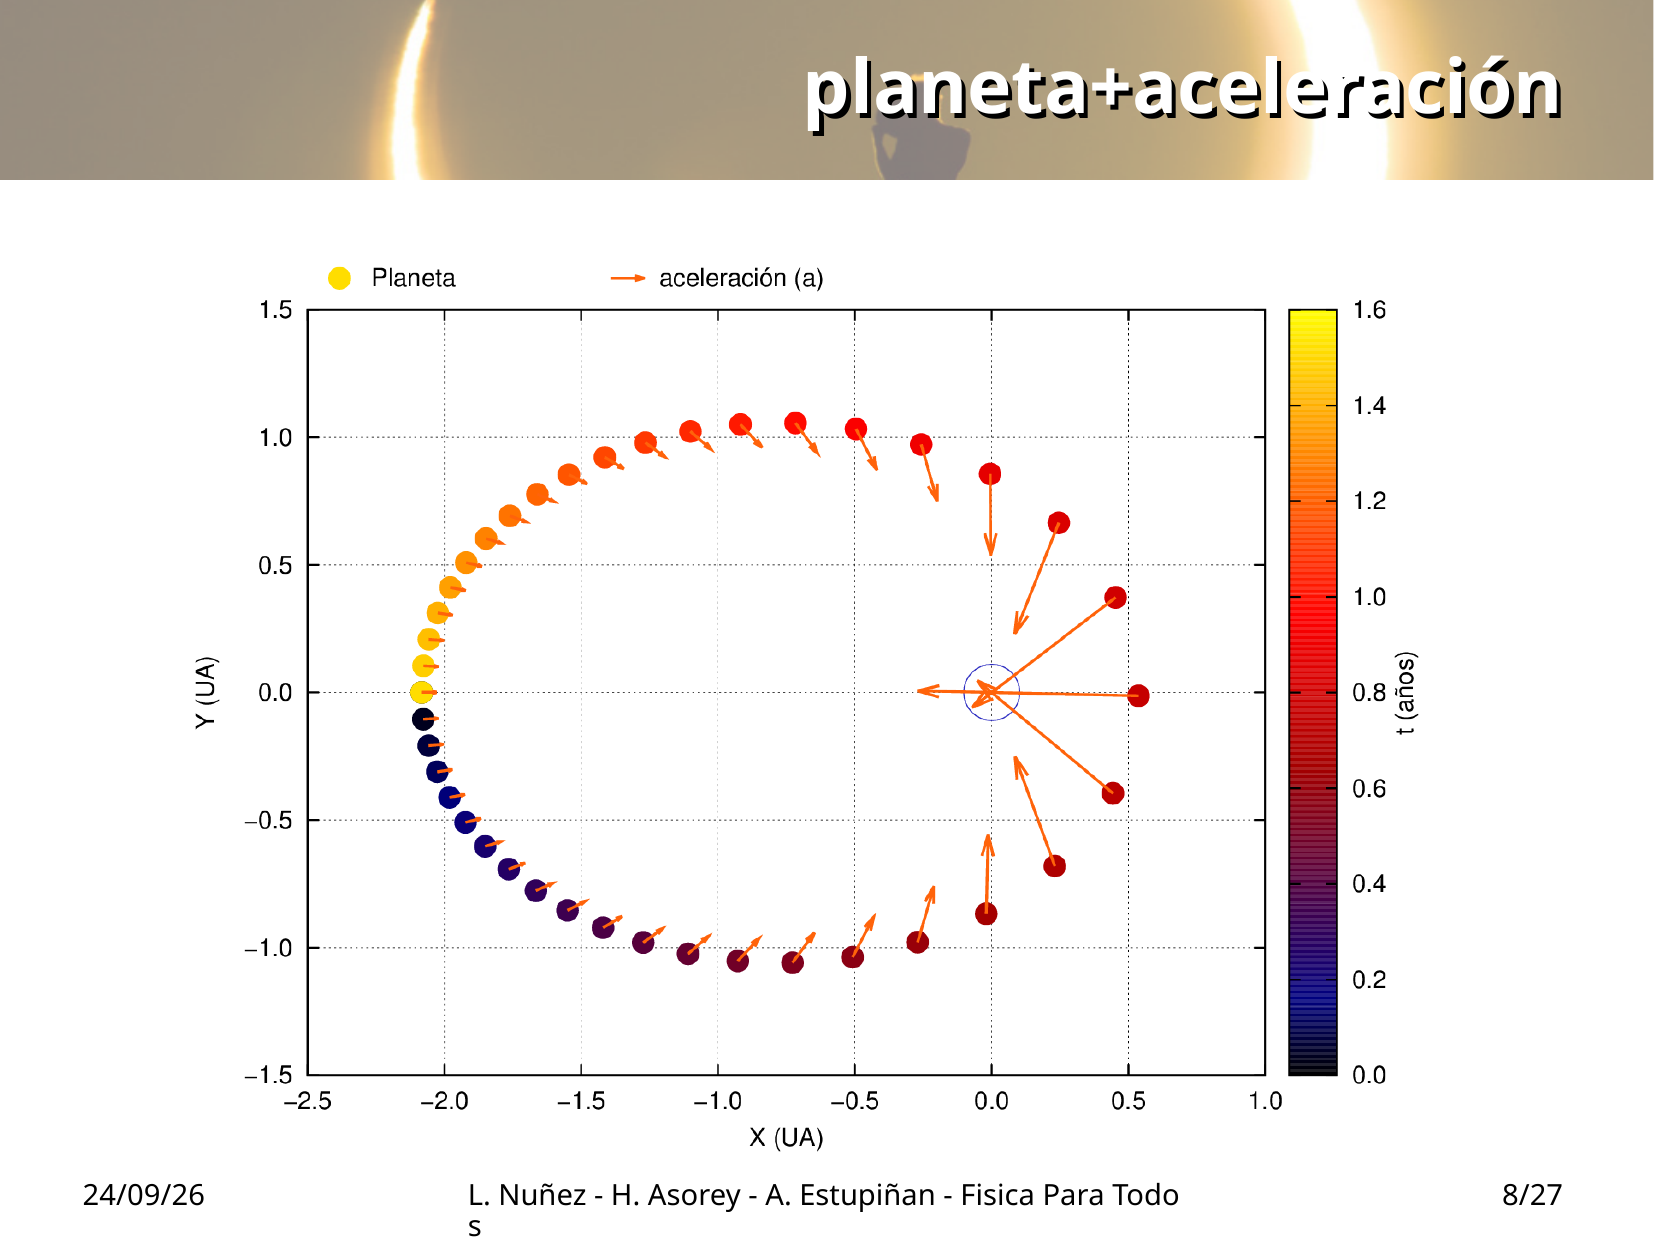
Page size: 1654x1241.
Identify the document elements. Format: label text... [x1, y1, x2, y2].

title planeta+aceleración [75, 19, 1564, 151]
picture [0, 0, 1654, 180]
picture [185, 254, 1468, 1156]
